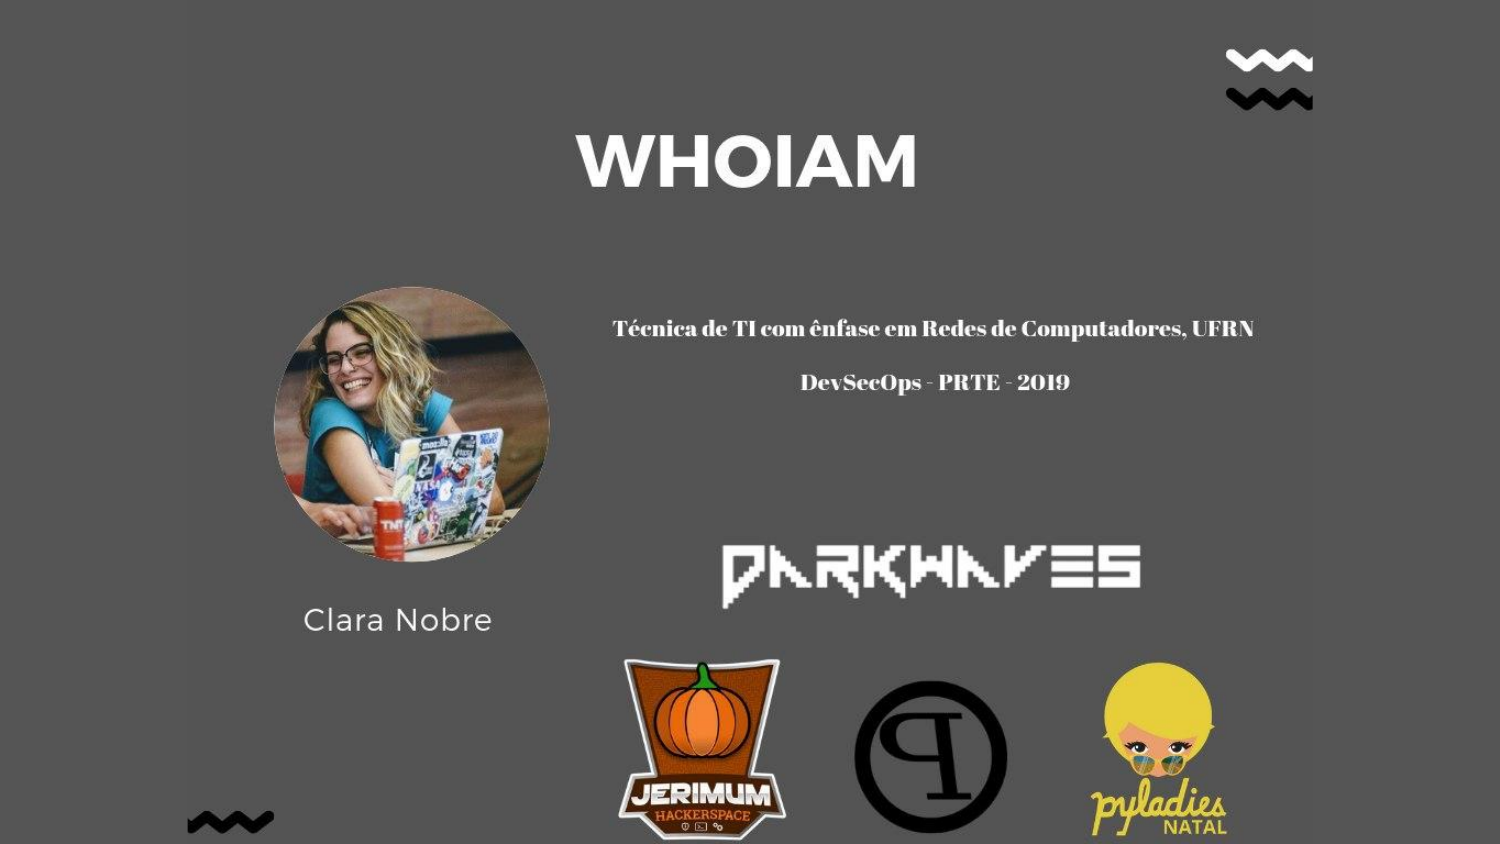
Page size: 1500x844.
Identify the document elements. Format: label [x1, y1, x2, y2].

text_box [187, 0, 1313, 844]
